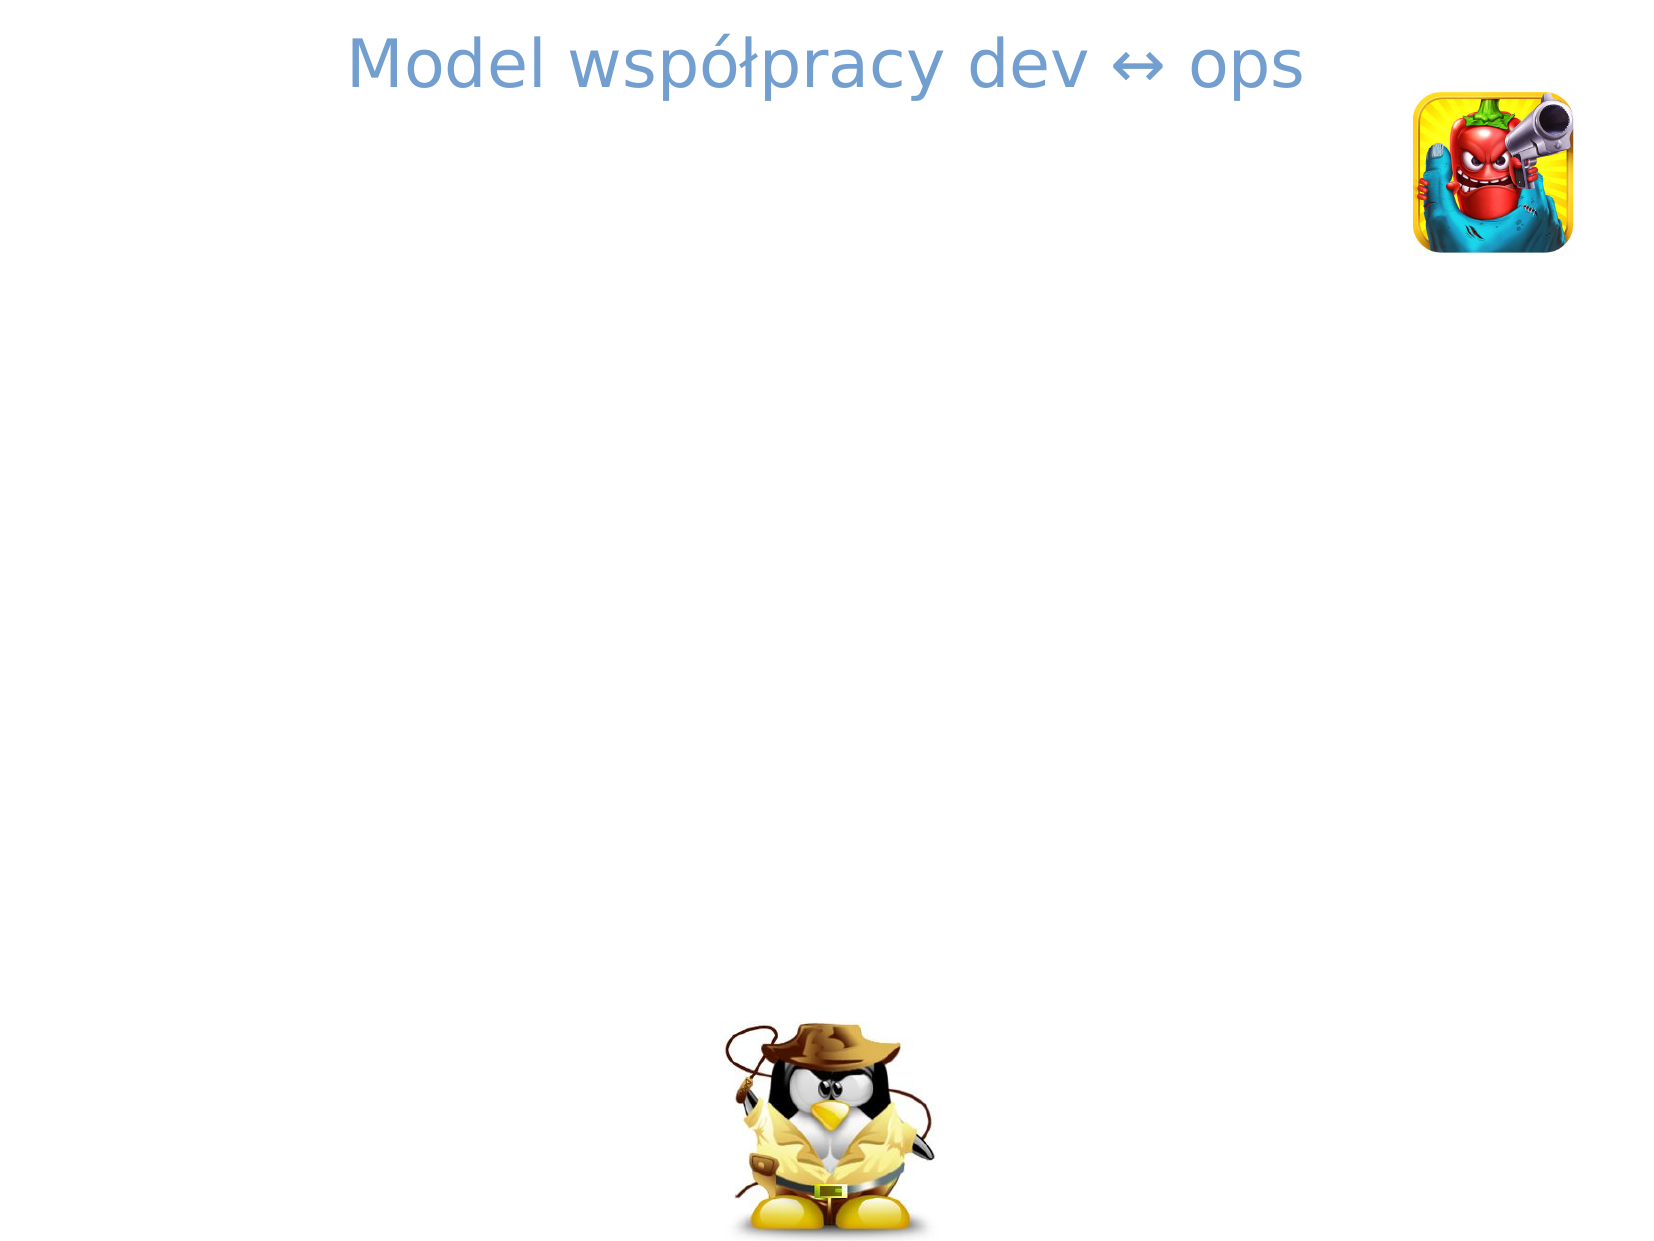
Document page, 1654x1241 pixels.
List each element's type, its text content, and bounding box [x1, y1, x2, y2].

text_box Model współpracy dev ↔ ops [332, 17, 1322, 111]
picture [1410, 89, 1576, 256]
picture [720, 1021, 939, 1241]
